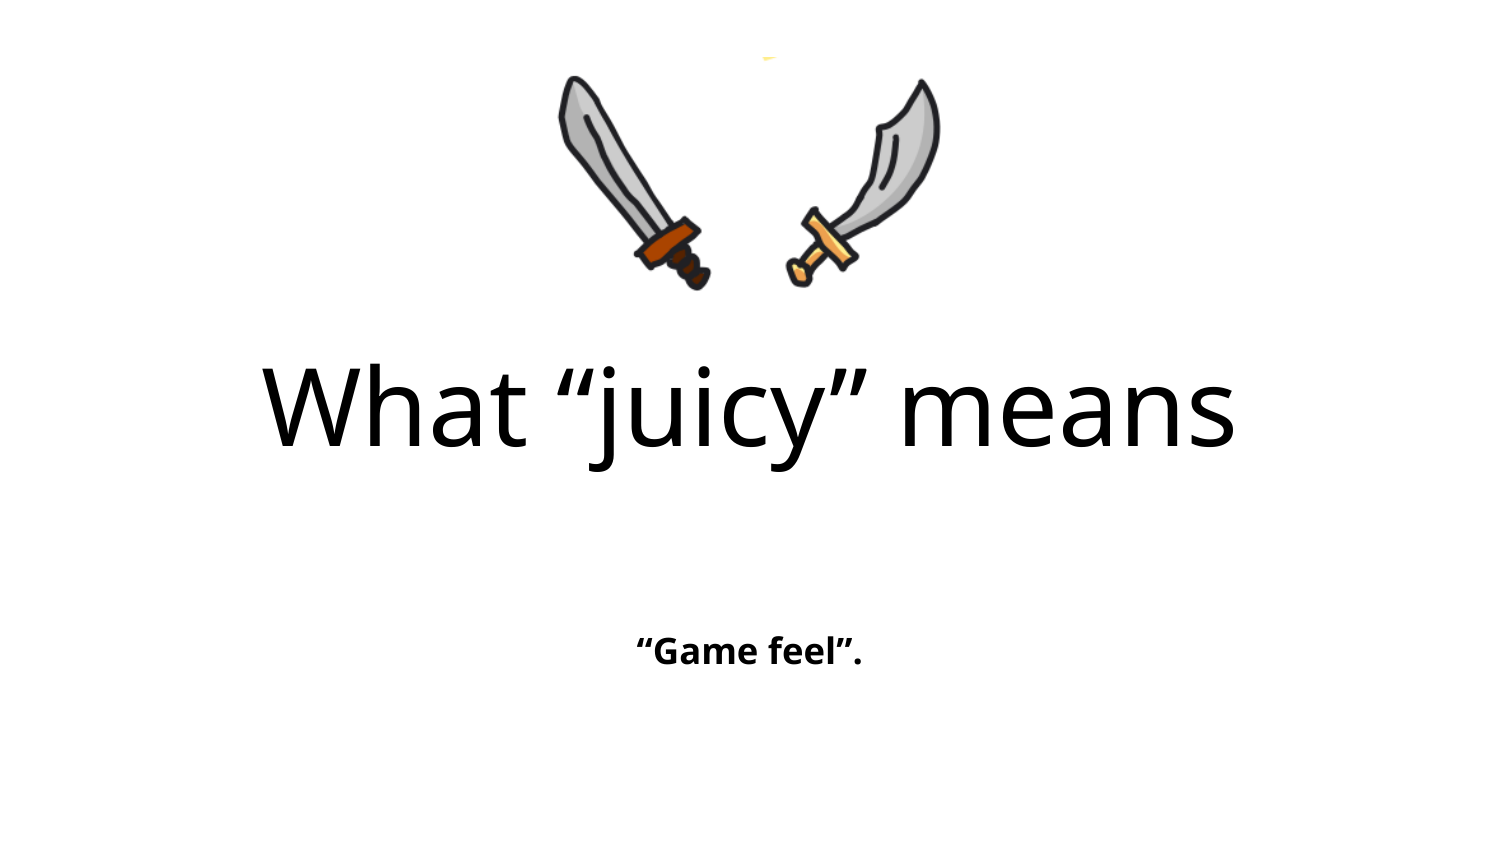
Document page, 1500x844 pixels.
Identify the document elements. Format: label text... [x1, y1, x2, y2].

title What “juicy” means “Game feel”. [51, 244, 1449, 691]
picture [531, 57, 969, 311]
